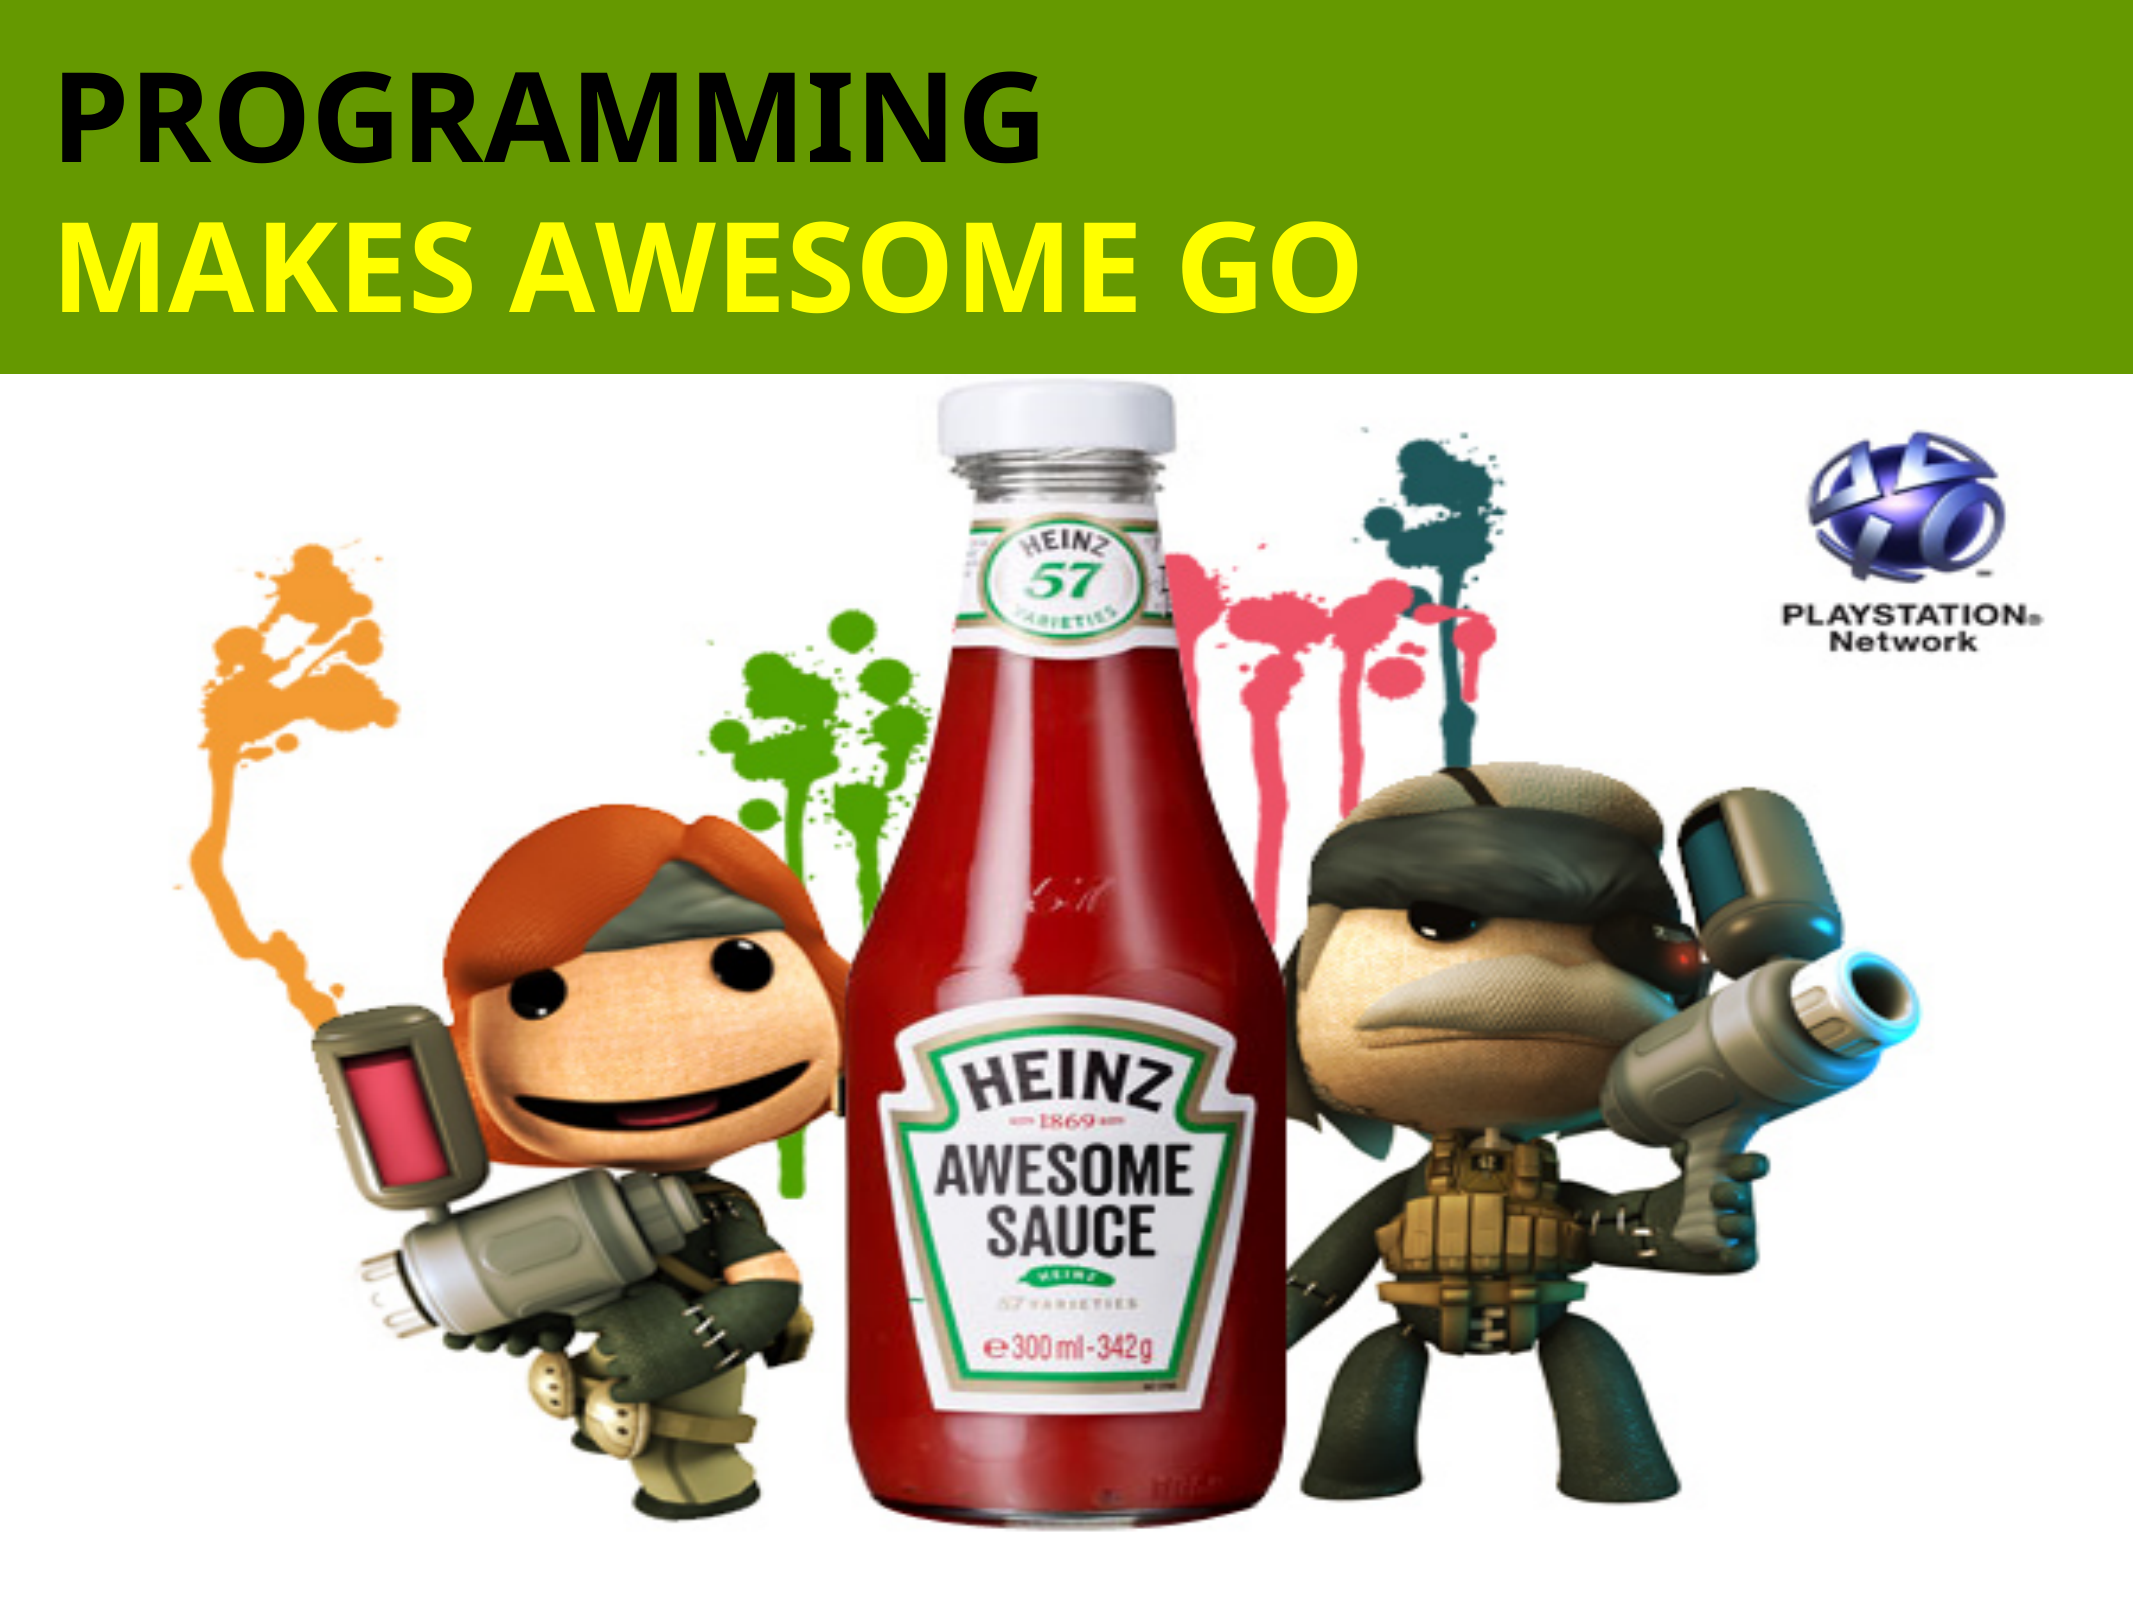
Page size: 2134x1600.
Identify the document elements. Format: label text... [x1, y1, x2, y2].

picture [0, 374, 2134, 1600]
text_box PROGRAMMING MAKES AWESOME GO [41, 37, 2063, 374]
